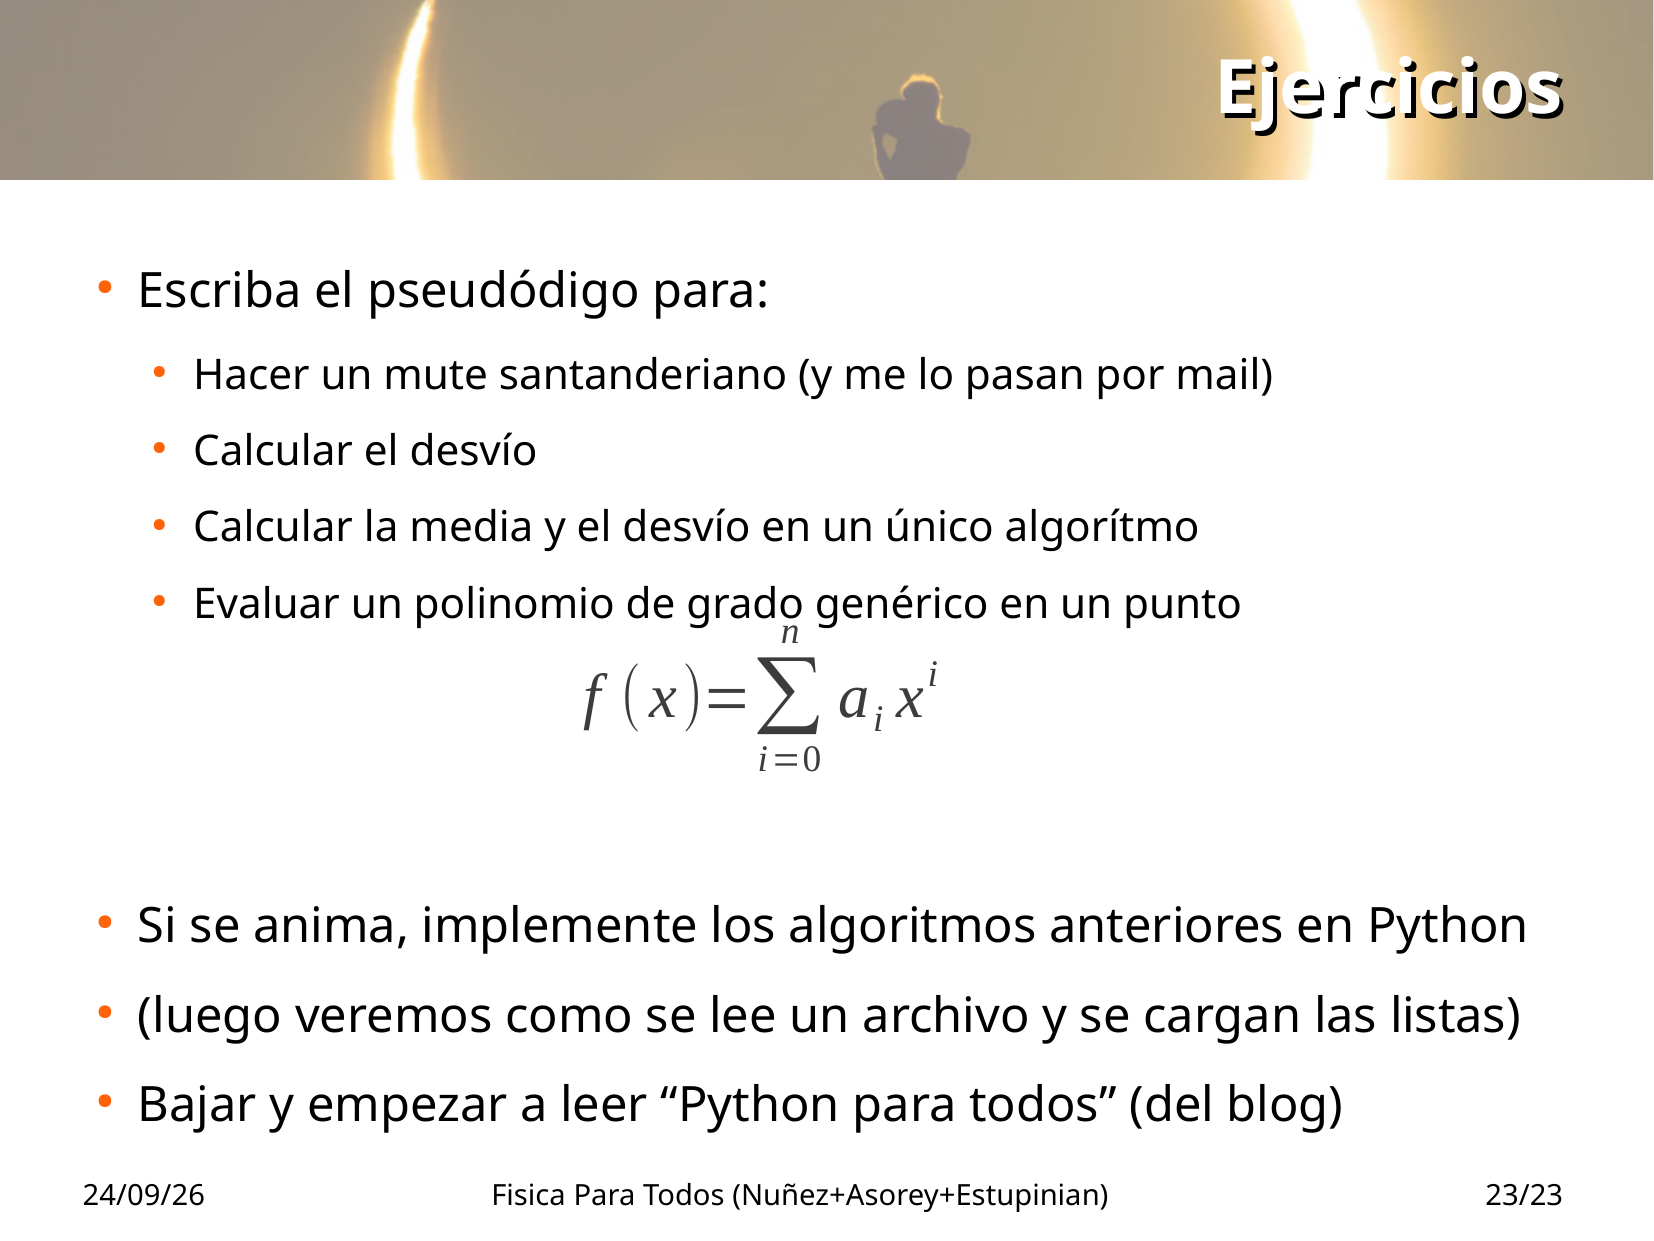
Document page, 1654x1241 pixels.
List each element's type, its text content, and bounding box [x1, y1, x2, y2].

chart [563, 611, 946, 781]
title Ejercicios [75, 19, 1564, 151]
picture [0, 0, 1654, 180]
list Escriba el pseudódigo para: Hacer un mute santanderiano (y me lo pasan por mail) Calcular el desvío Calcular la media y el desvío en un único algorítmo Evaluar un polinomio de grado genérico en un punto Si se anima, implemente los algoritmos anteriores en Python (luego veremos como se lee un archivo y se cargan las listas) Bajar y empezar a leer “Python para todos” (del blog) [82, 255, 1571, 1156]
